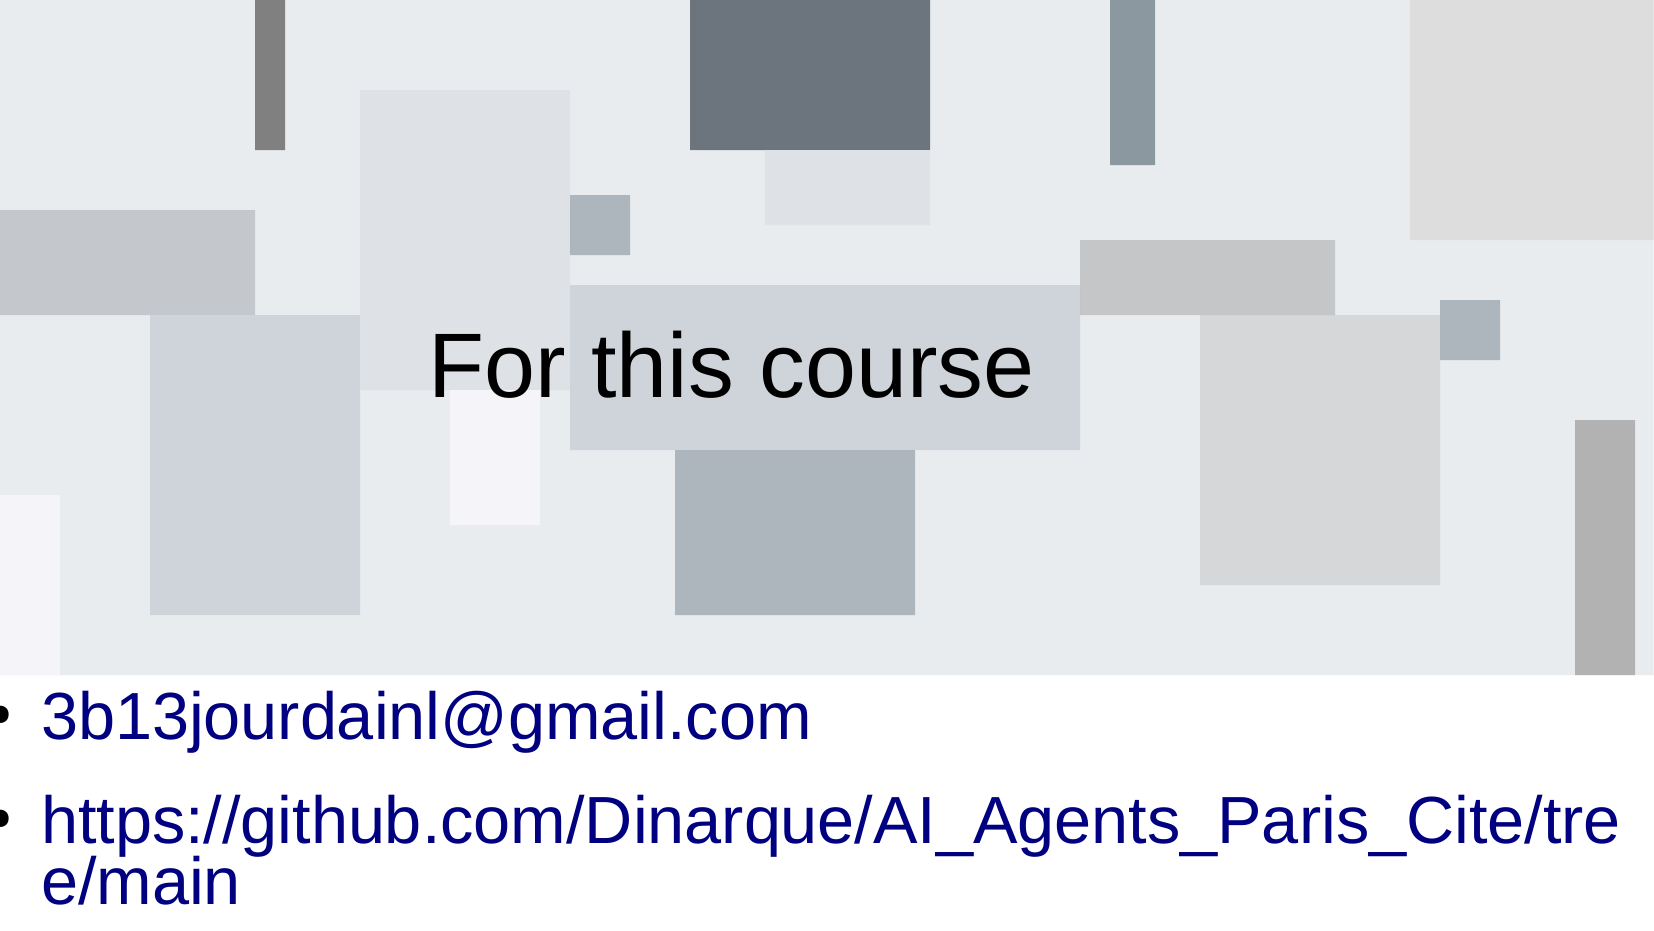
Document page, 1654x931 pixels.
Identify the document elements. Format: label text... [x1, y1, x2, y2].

list 3b13jourdainl@gmail.com https://github.com/Dinarque/AI_Agents_Paris_Cite/tree/main [0, 679, 1625, 931]
title For this course [0, 287, 1477, 443]
